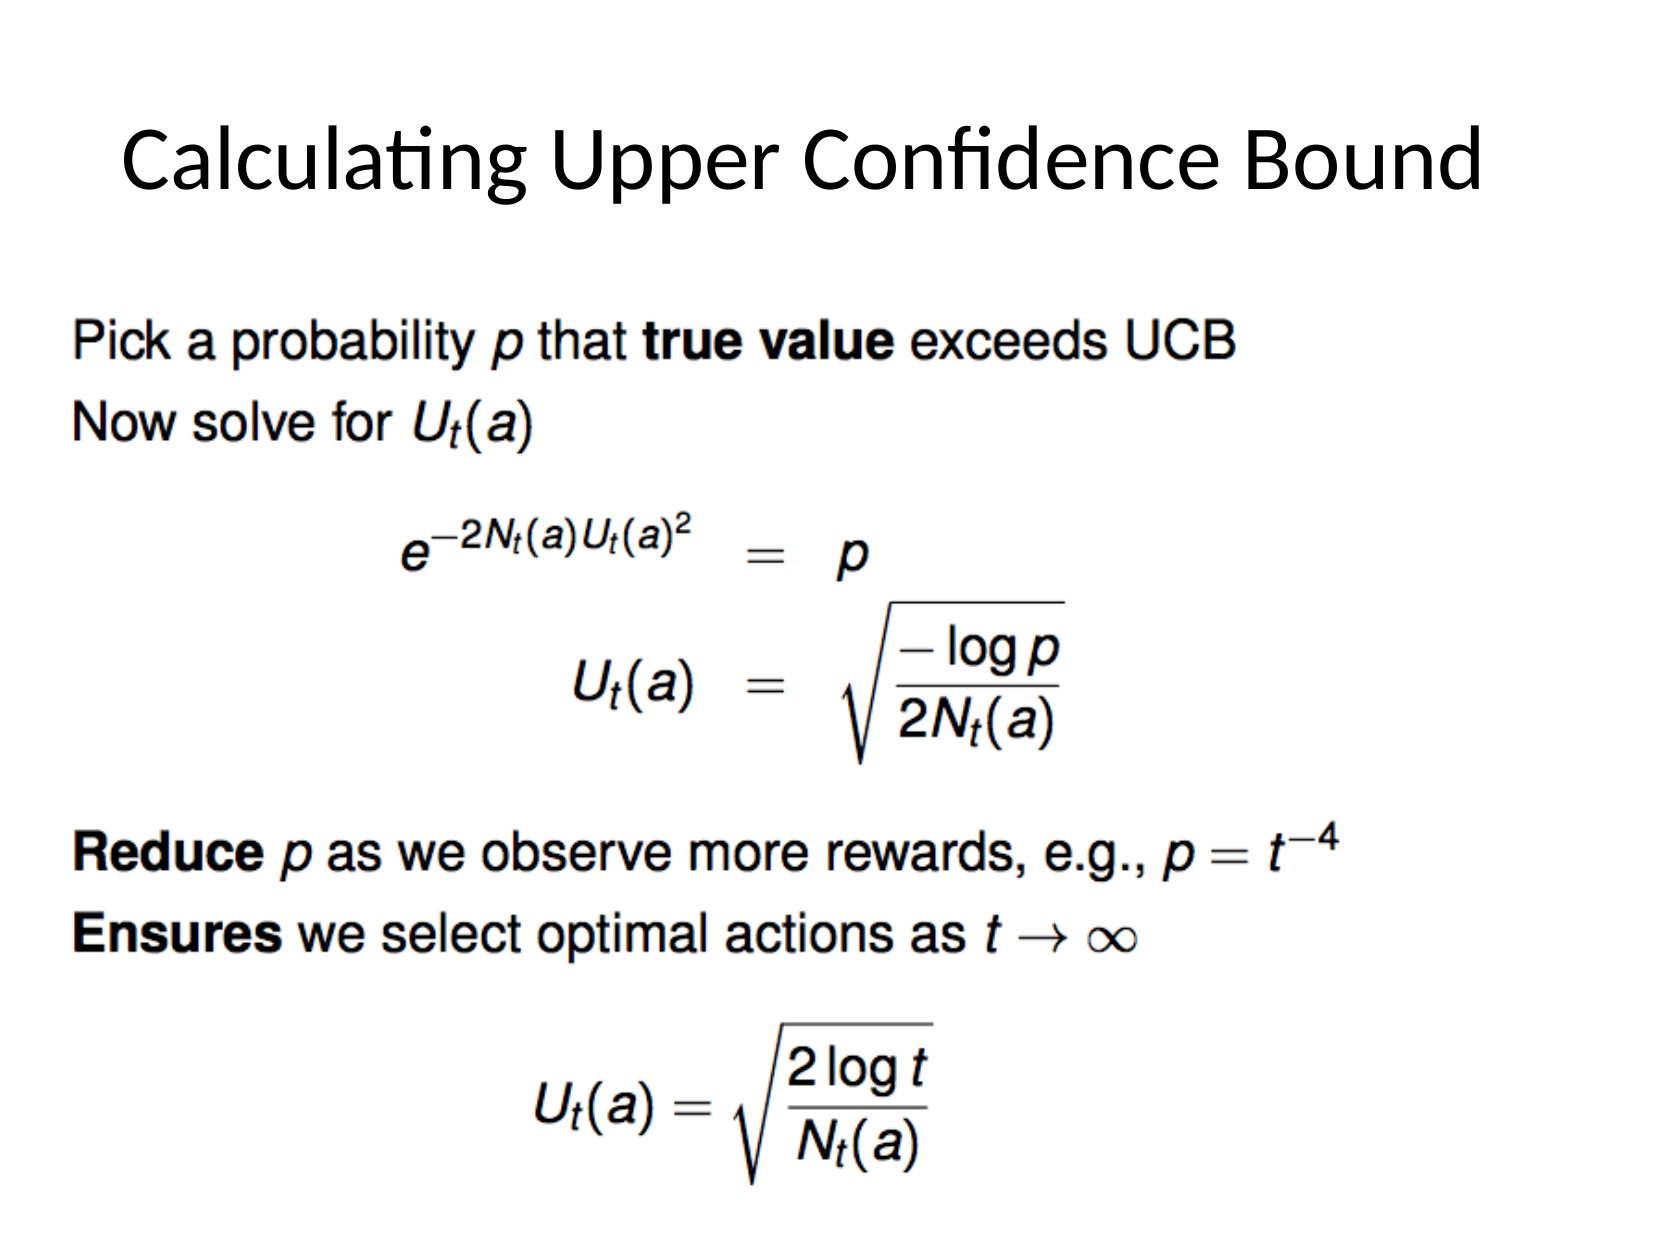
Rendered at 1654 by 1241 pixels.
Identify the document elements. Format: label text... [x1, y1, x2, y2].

picture [60, 289, 1434, 1241]
title Calculating Upper Confidence Bound [106, 49, 1595, 257]
